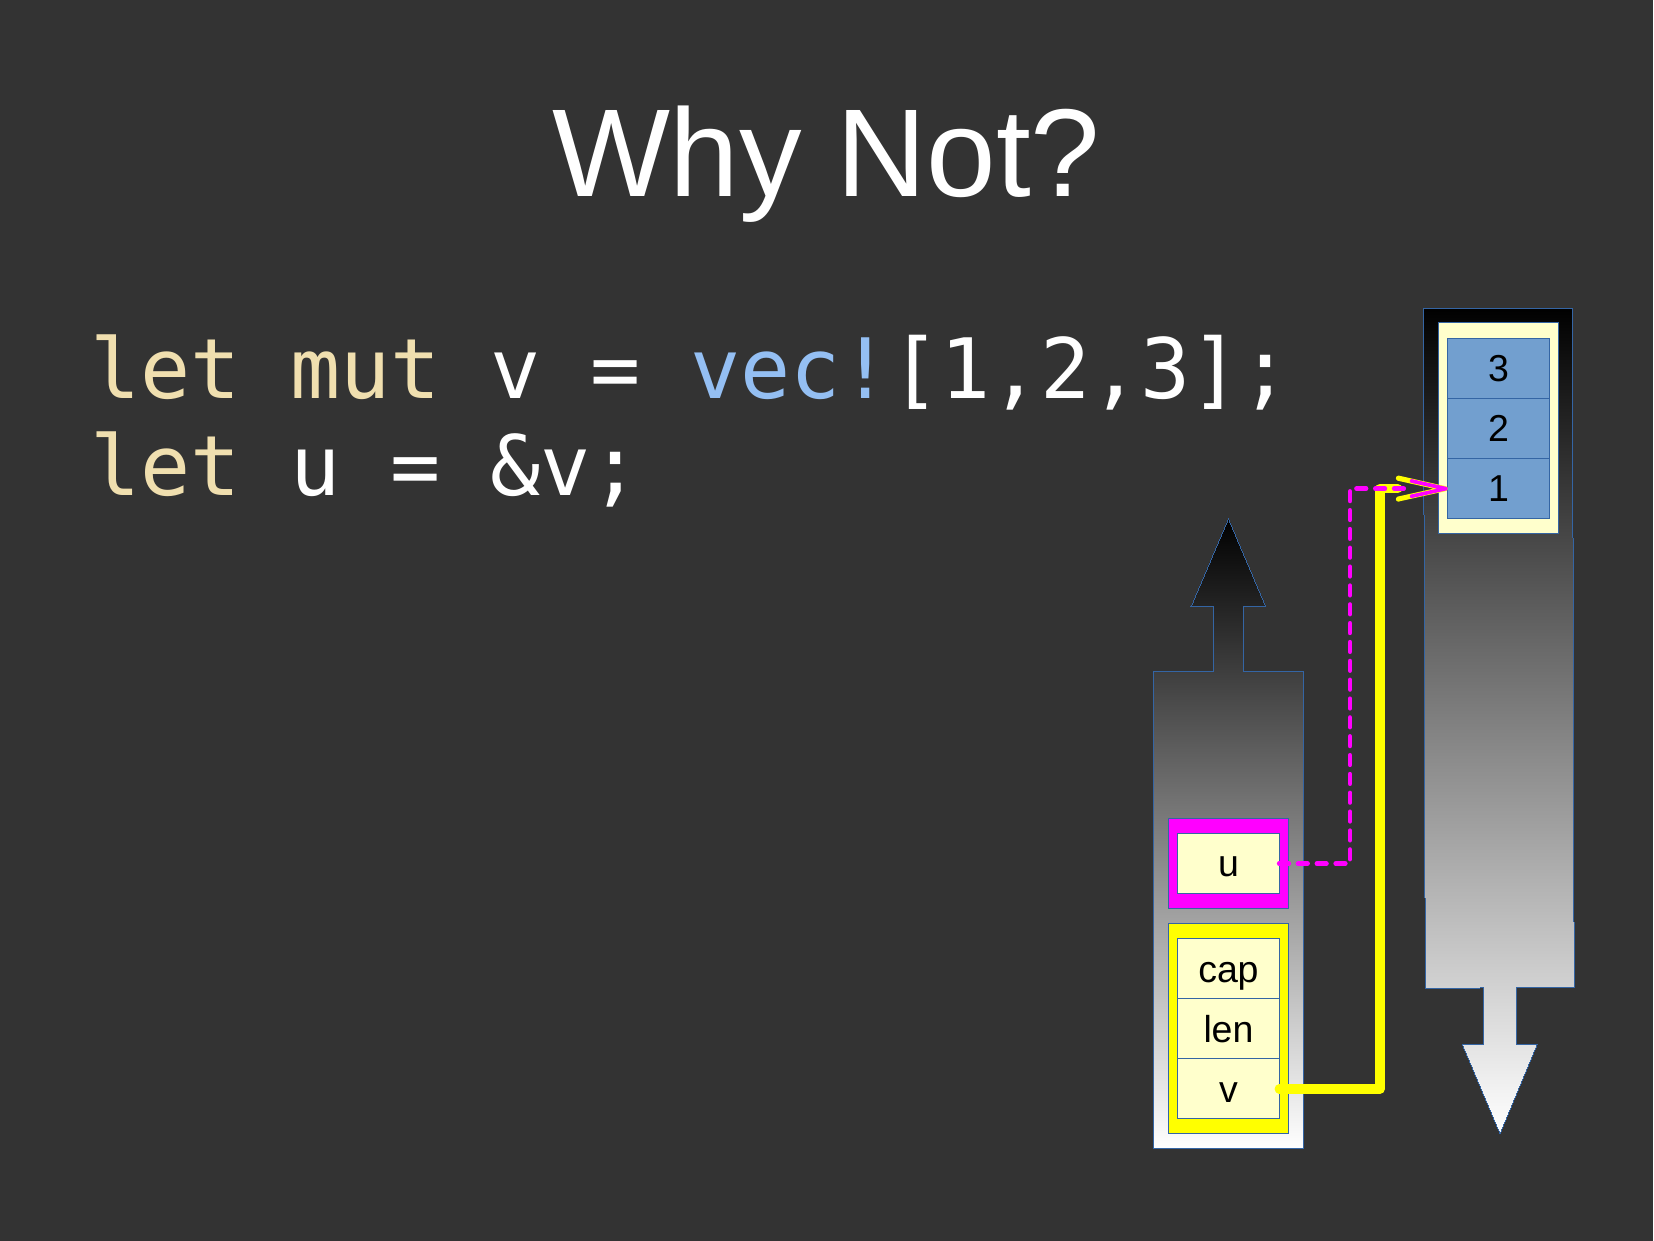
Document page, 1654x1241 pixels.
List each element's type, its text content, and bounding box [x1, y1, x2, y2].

text_box len [1177, 999, 1280, 1059]
title Why Not? [82, 49, 1571, 257]
text_box 3 [1447, 338, 1550, 398]
text_box cap [1177, 938, 1280, 999]
text_box 1 [1447, 458, 1550, 519]
text_box v [1177, 1059, 1280, 1119]
text_box let mut v = vec![1,2,3]; let u = &v; [76, 313, 1351, 734]
text_box 2 [1447, 398, 1550, 458]
text_box u [1177, 833, 1280, 894]
text_box [1423, 308, 1575, 1134]
text_box [1153, 734, 1304, 1149]
